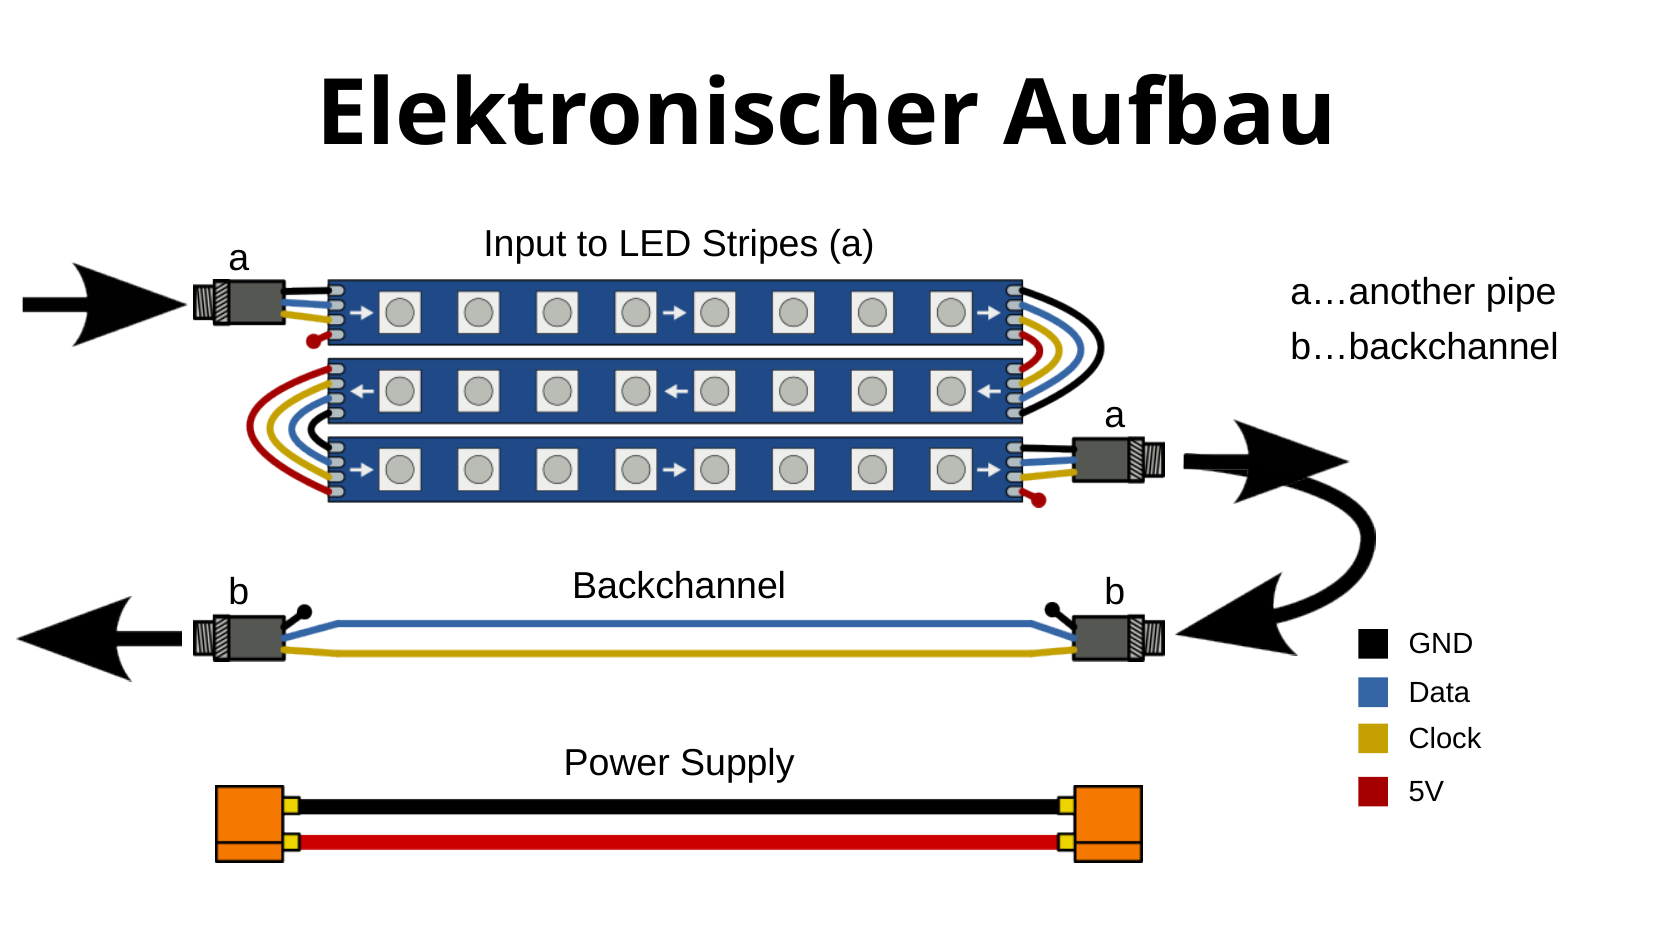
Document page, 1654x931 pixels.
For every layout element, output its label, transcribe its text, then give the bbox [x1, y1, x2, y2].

picture [16, 596, 182, 682]
text_box b [1089, 563, 1140, 621]
picture [193, 279, 1165, 508]
text_box Clock [1393, 714, 1497, 763]
picture [1175, 419, 1376, 656]
text_box GND [1393, 620, 1489, 668]
picture [193, 602, 1165, 662]
text_box Data [1393, 668, 1486, 717]
text_box b…backchannel [1275, 318, 1574, 375]
text_box [1358, 677, 1388, 708]
text_box [1358, 776, 1388, 807]
text_box 5V [1393, 767, 1460, 816]
text_box Backchannel [557, 557, 801, 615]
text_box [1358, 723, 1388, 754]
text_box a [213, 228, 264, 279]
text_box a…another pipe [1275, 263, 1572, 321]
picture [22, 262, 188, 347]
text_box Input to LED Stripes (a) [468, 214, 890, 272]
text_box b [213, 563, 264, 621]
text_box Power Supply [548, 734, 810, 792]
title Elektronischer Aufbau [82, 31, 1571, 187]
picture [215, 785, 1143, 863]
text_box [1358, 629, 1388, 659]
